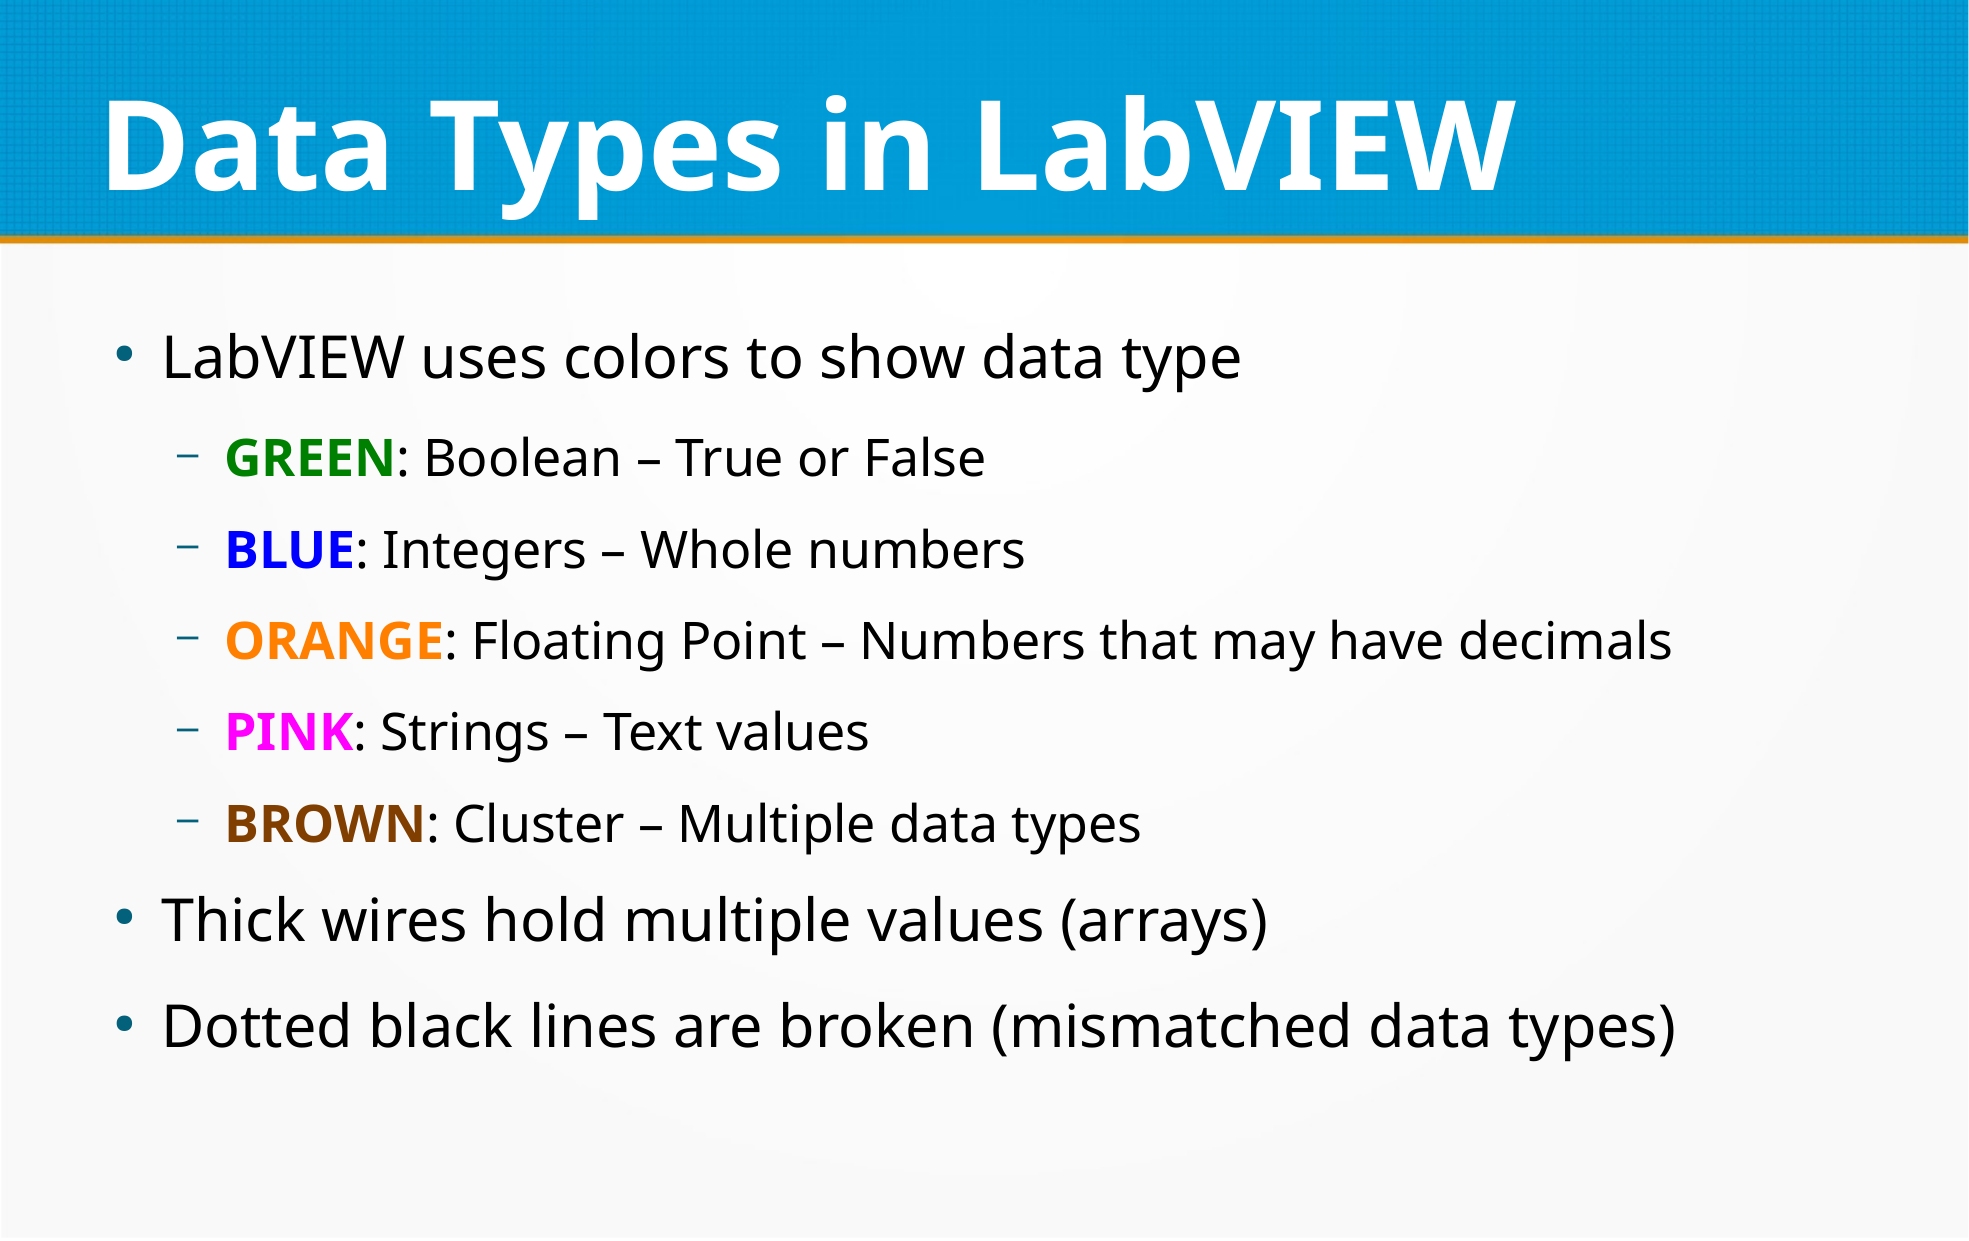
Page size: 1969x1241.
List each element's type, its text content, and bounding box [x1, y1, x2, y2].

picture [0, 233, 1969, 1241]
title Data Types in LabVIEW [98, 19, 1870, 227]
list LabVIEW uses colors to show data type GREEN: Boolean – True or False BLUE: Integers – Whole numbers ORANGE: Floating Point – Numbers that may have decimals PINK: Strings – Text values BROWN: Cluster – Multiple data types Thick wires hold multiple values (arrays) Dotted black lines are broken (mismatched data types) [98, 315, 1861, 1081]
